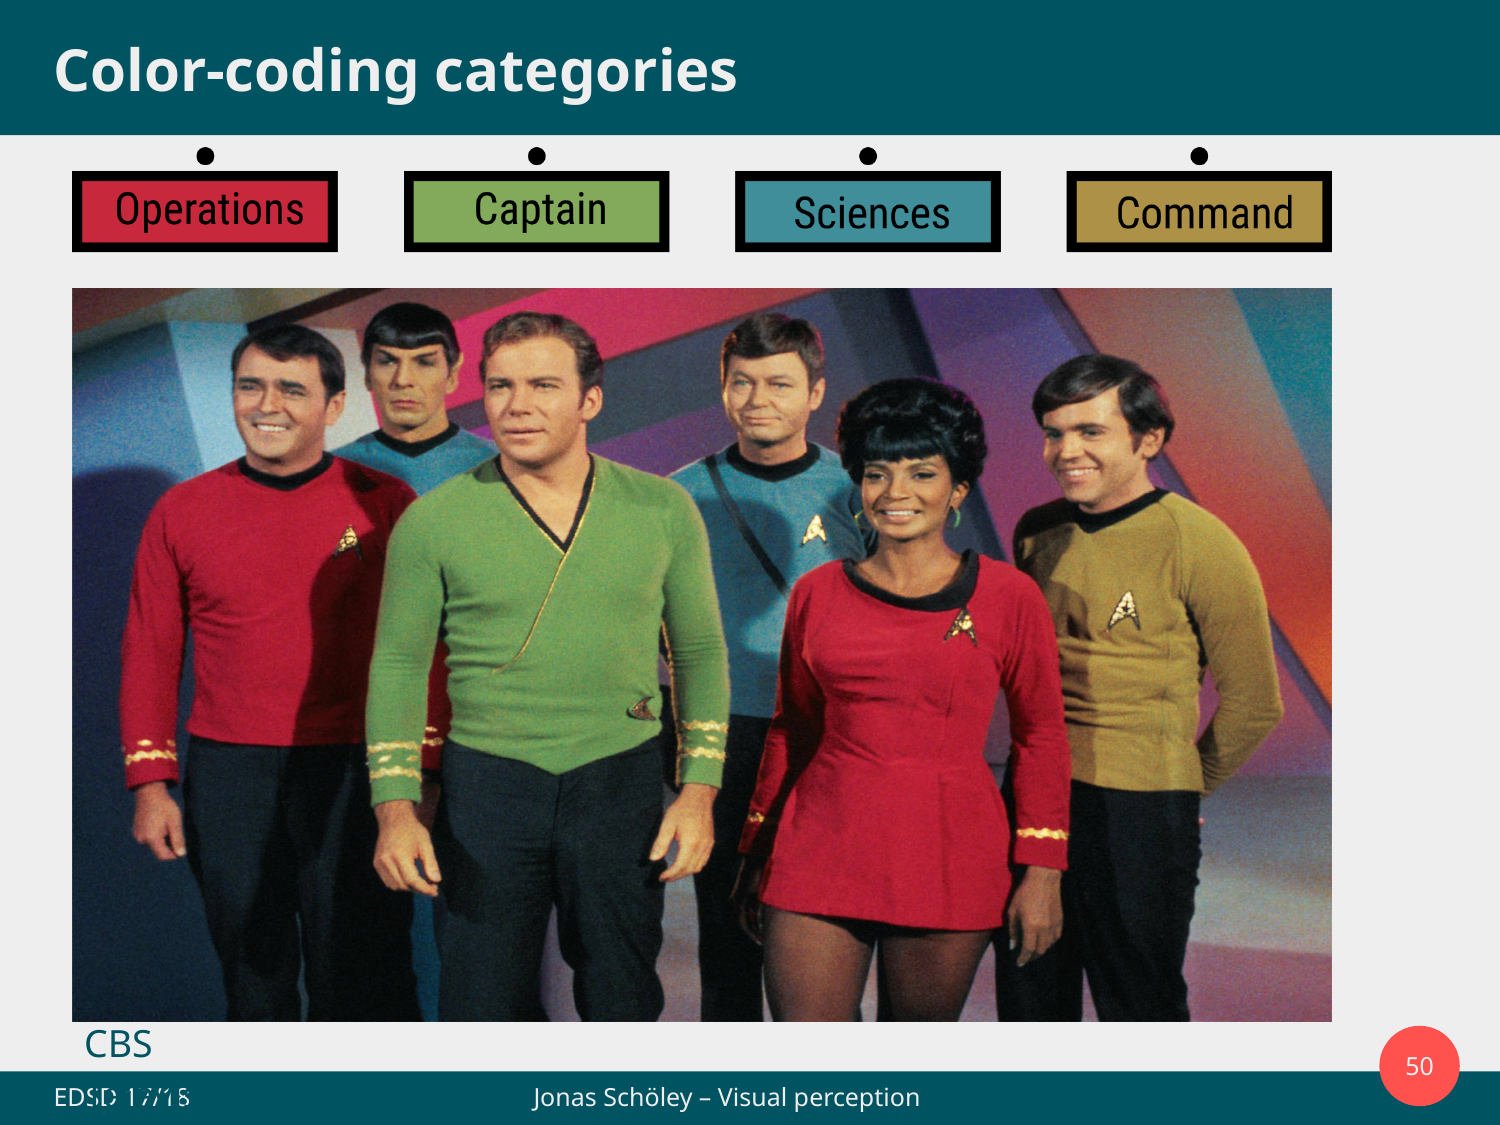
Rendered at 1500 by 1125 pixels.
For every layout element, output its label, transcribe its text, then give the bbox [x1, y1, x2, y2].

picture [72, 147, 1332, 1022]
title Color-coding categories [53, 0, 1447, 141]
text_box CBS Television. [69, 1010, 334, 1075]
